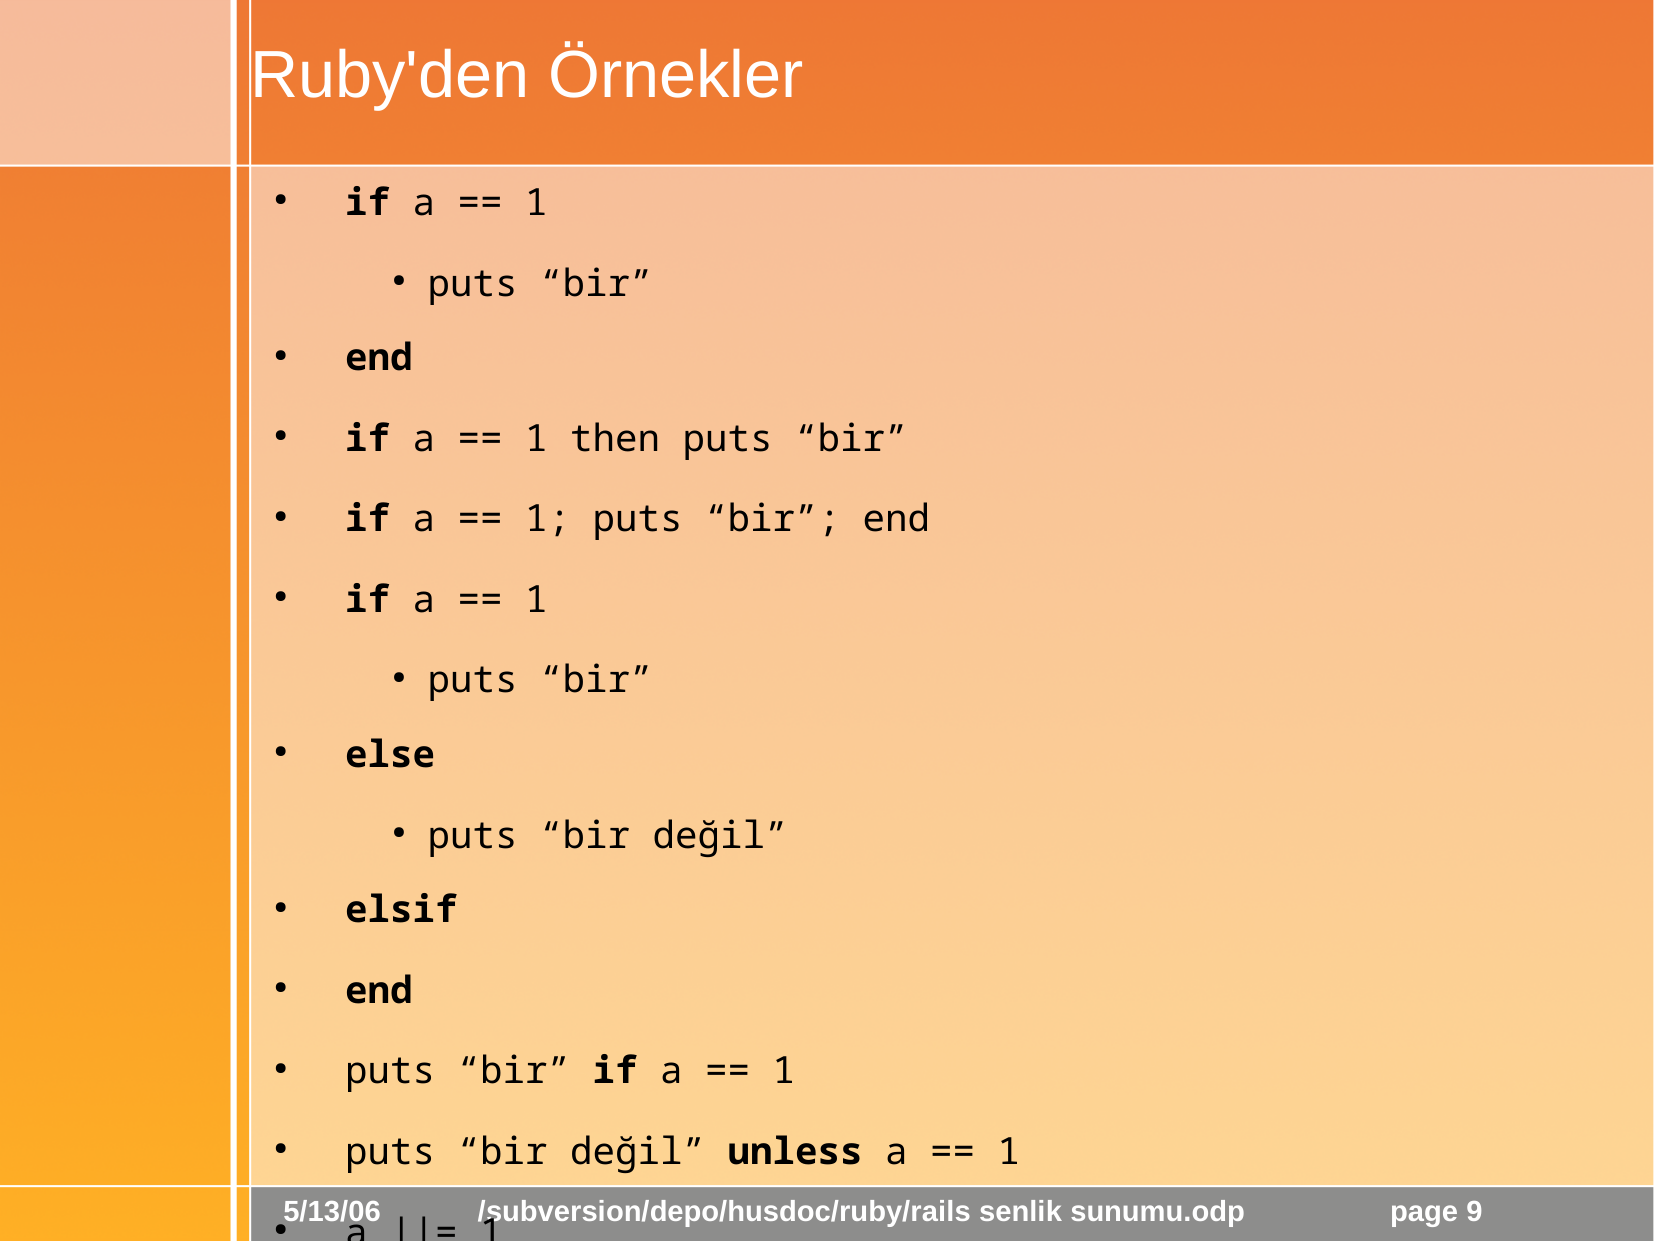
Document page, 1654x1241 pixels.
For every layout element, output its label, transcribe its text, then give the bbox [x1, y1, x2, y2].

title Ruby'den Örnekler [250, 11, 1477, 137]
picture [351, 1235, 361, 1241]
list if a == 1 puts “bir” end if a == 1 then puts “bir” if a == 1; puts “bir”; end if a == 1 puts “bir” else puts “bir değil” elsif end puts “bir” if a == 1 puts “bir değil” unless a == 1 a ||= 1 [250, 175, 1477, 1143]
picture [0, 0, 1654, 1241]
